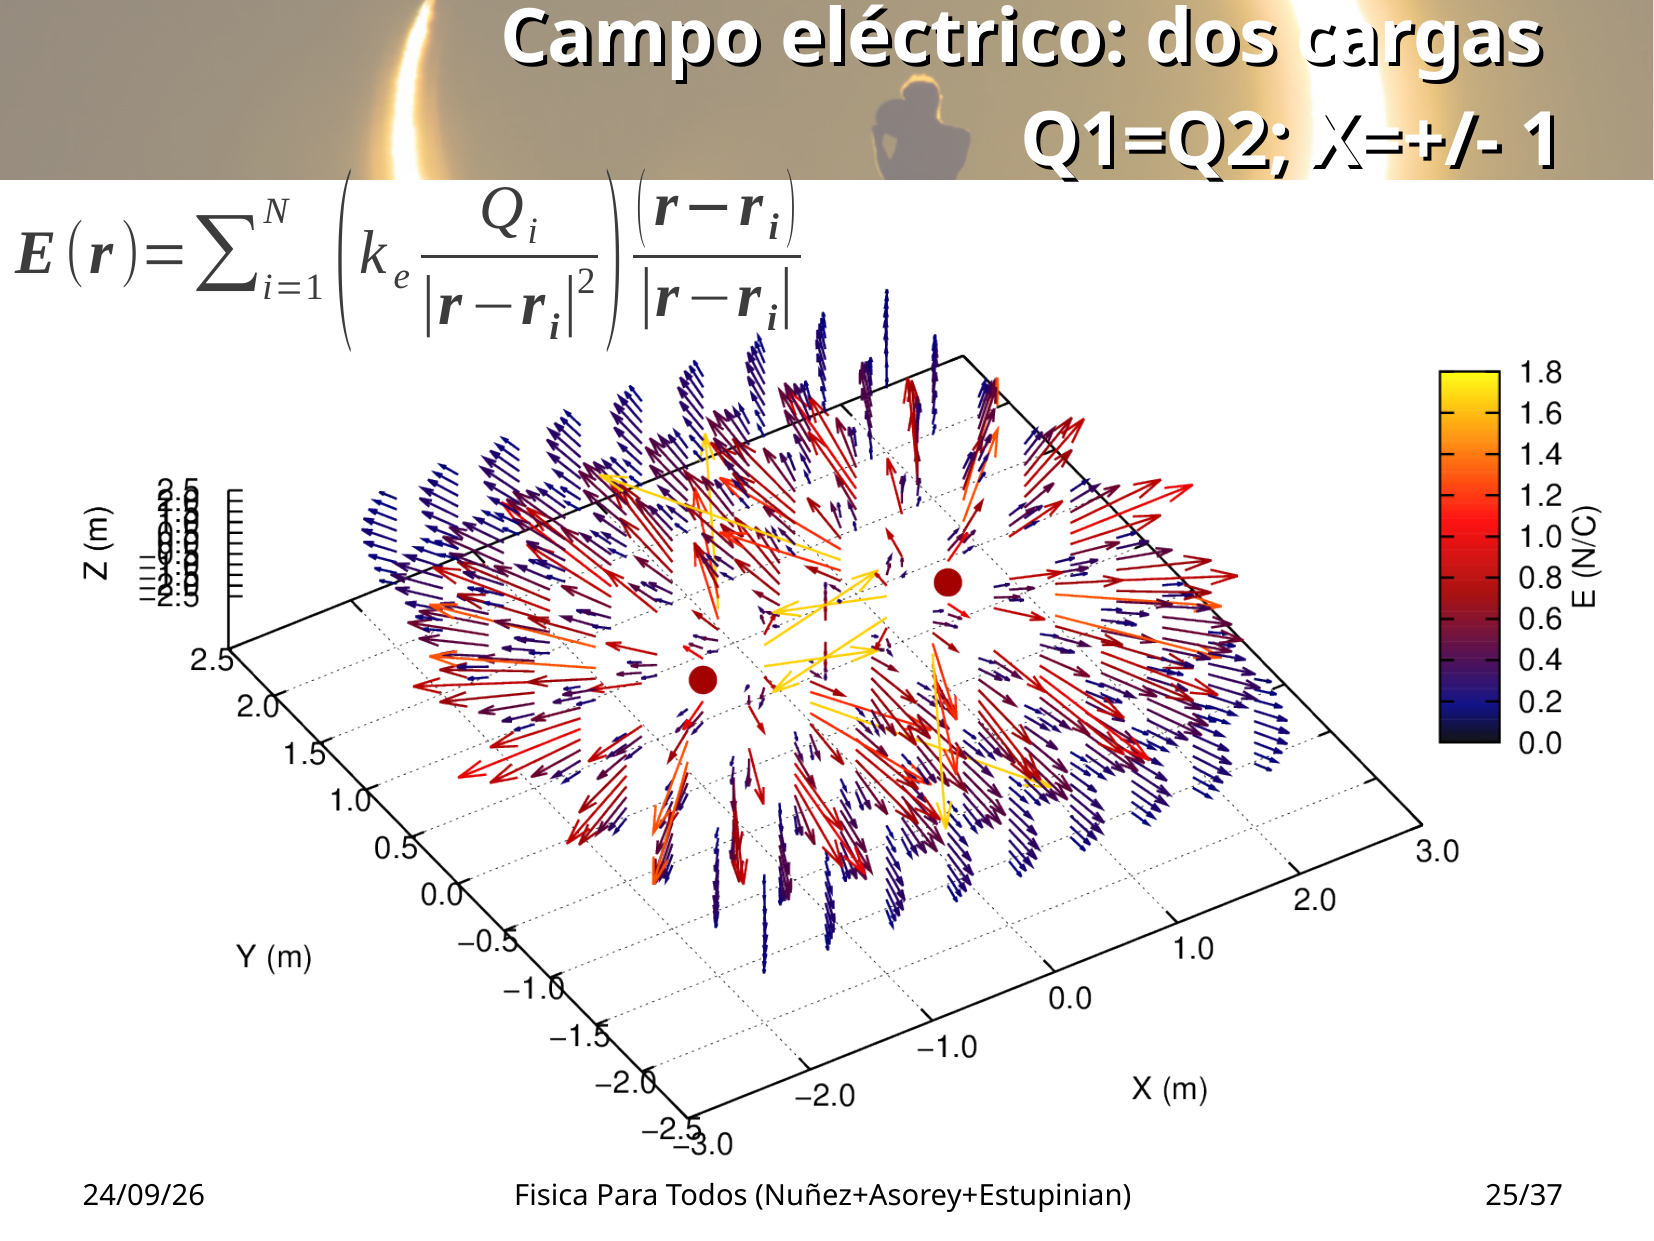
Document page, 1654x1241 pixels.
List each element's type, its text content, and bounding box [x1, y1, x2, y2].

picture [0, 0, 1654, 1241]
chart [4, 165, 811, 357]
title Campo eléctrico: dos cargas Q1=Q2; X=+/- 1 [75, 0, 1564, 106]
